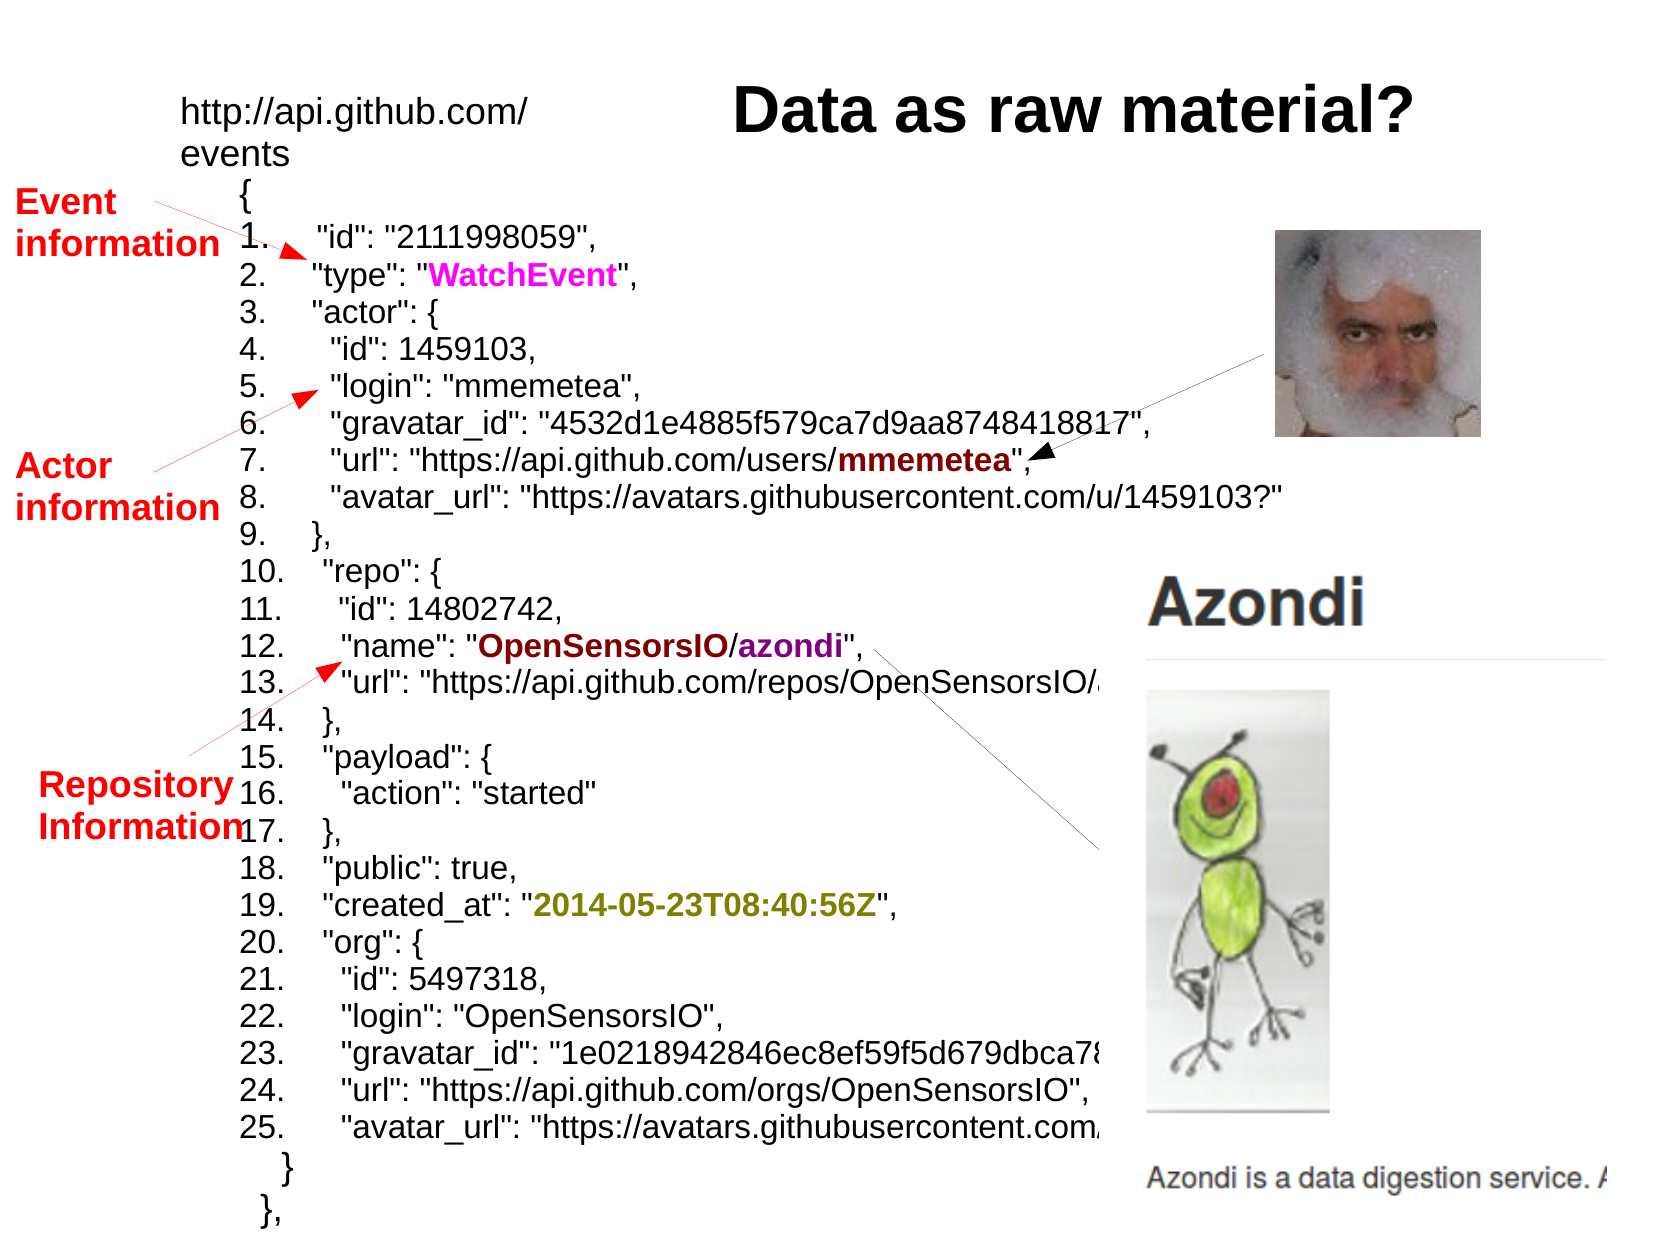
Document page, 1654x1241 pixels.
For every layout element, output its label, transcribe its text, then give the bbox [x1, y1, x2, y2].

text_box { "id": "2111998059", "type": "WatchEvent", "actor": { "id": 1459103, "login": "mmemetea", "gravatar_id": "4532d1e4885f579ca7d9aa8748418817", "url": "https://api.github.com/users/mmemetea", "avatar_url": "https://avatars.githubusercontent.com/u/1459103?" }, "repo": { "id": 14802742, "name": "OpenSensorsIO/azondi", "url": "https://api.github.com/repos/OpenSensorsIO/azondi" }, "payload": { "action": "started" }, "public": true, "created_at": "2014-05-23T08:40:56Z", "org": { "id": 5497318, "login": "OpenSensorsIO", "gravatar_id": "1e0218942846ec8ef59f5d679dbca782", "url": "https://api.github.com/orgs/OpenSensorsIO", "avatar_url": "https://avatars.githubusercontent.com/u/5497318?" } }, [224, 182, 1390, 1241]
text_box http://api.github.com/events [165, 82, 650, 182]
text_box Actor information [0, 437, 260, 578]
picture [1275, 230, 1481, 438]
title Data as raw material? [330, 5, 1654, 213]
text_box Repository Information [23, 755, 275, 855]
text_box Event information [0, 172, 237, 272]
picture [1099, 518, 1607, 1205]
